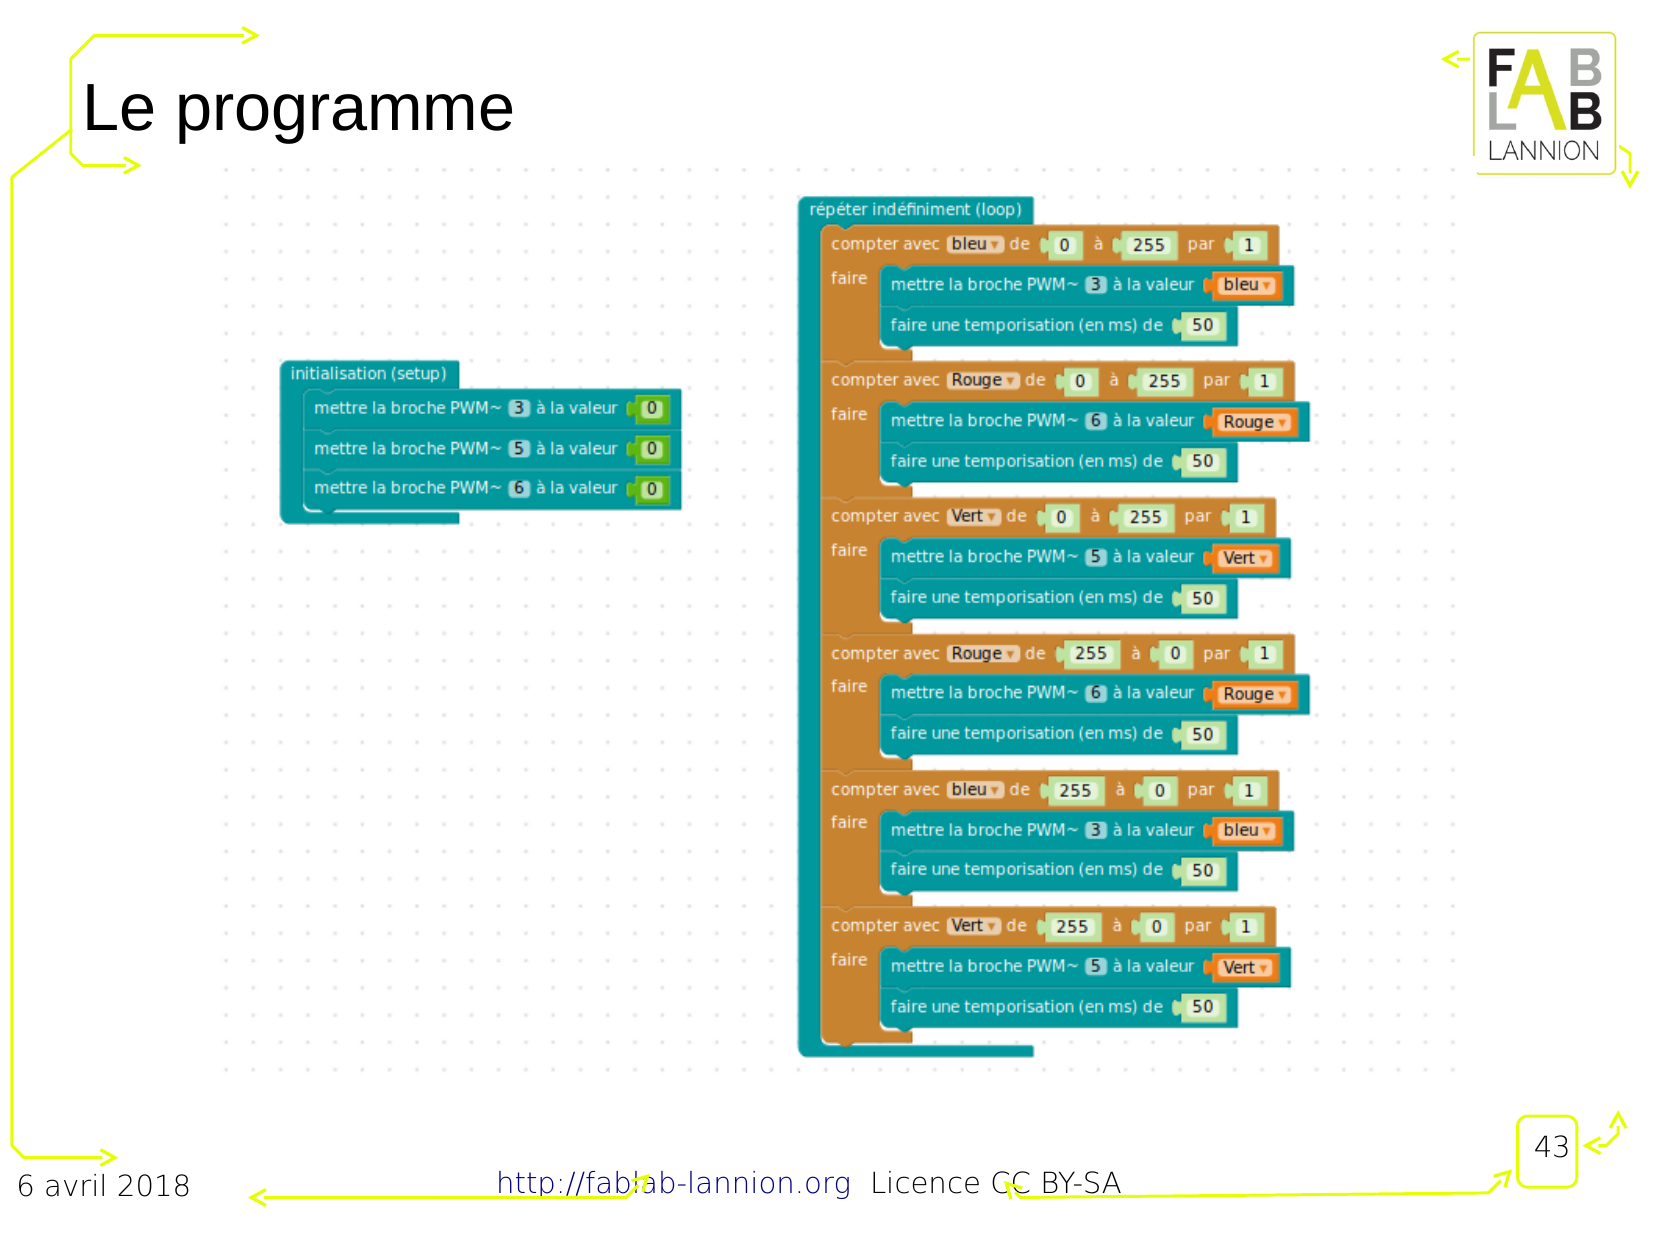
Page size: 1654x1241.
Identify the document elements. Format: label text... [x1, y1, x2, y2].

picture [211, 29, 1619, 1094]
title Le programme [82, 49, 1441, 166]
